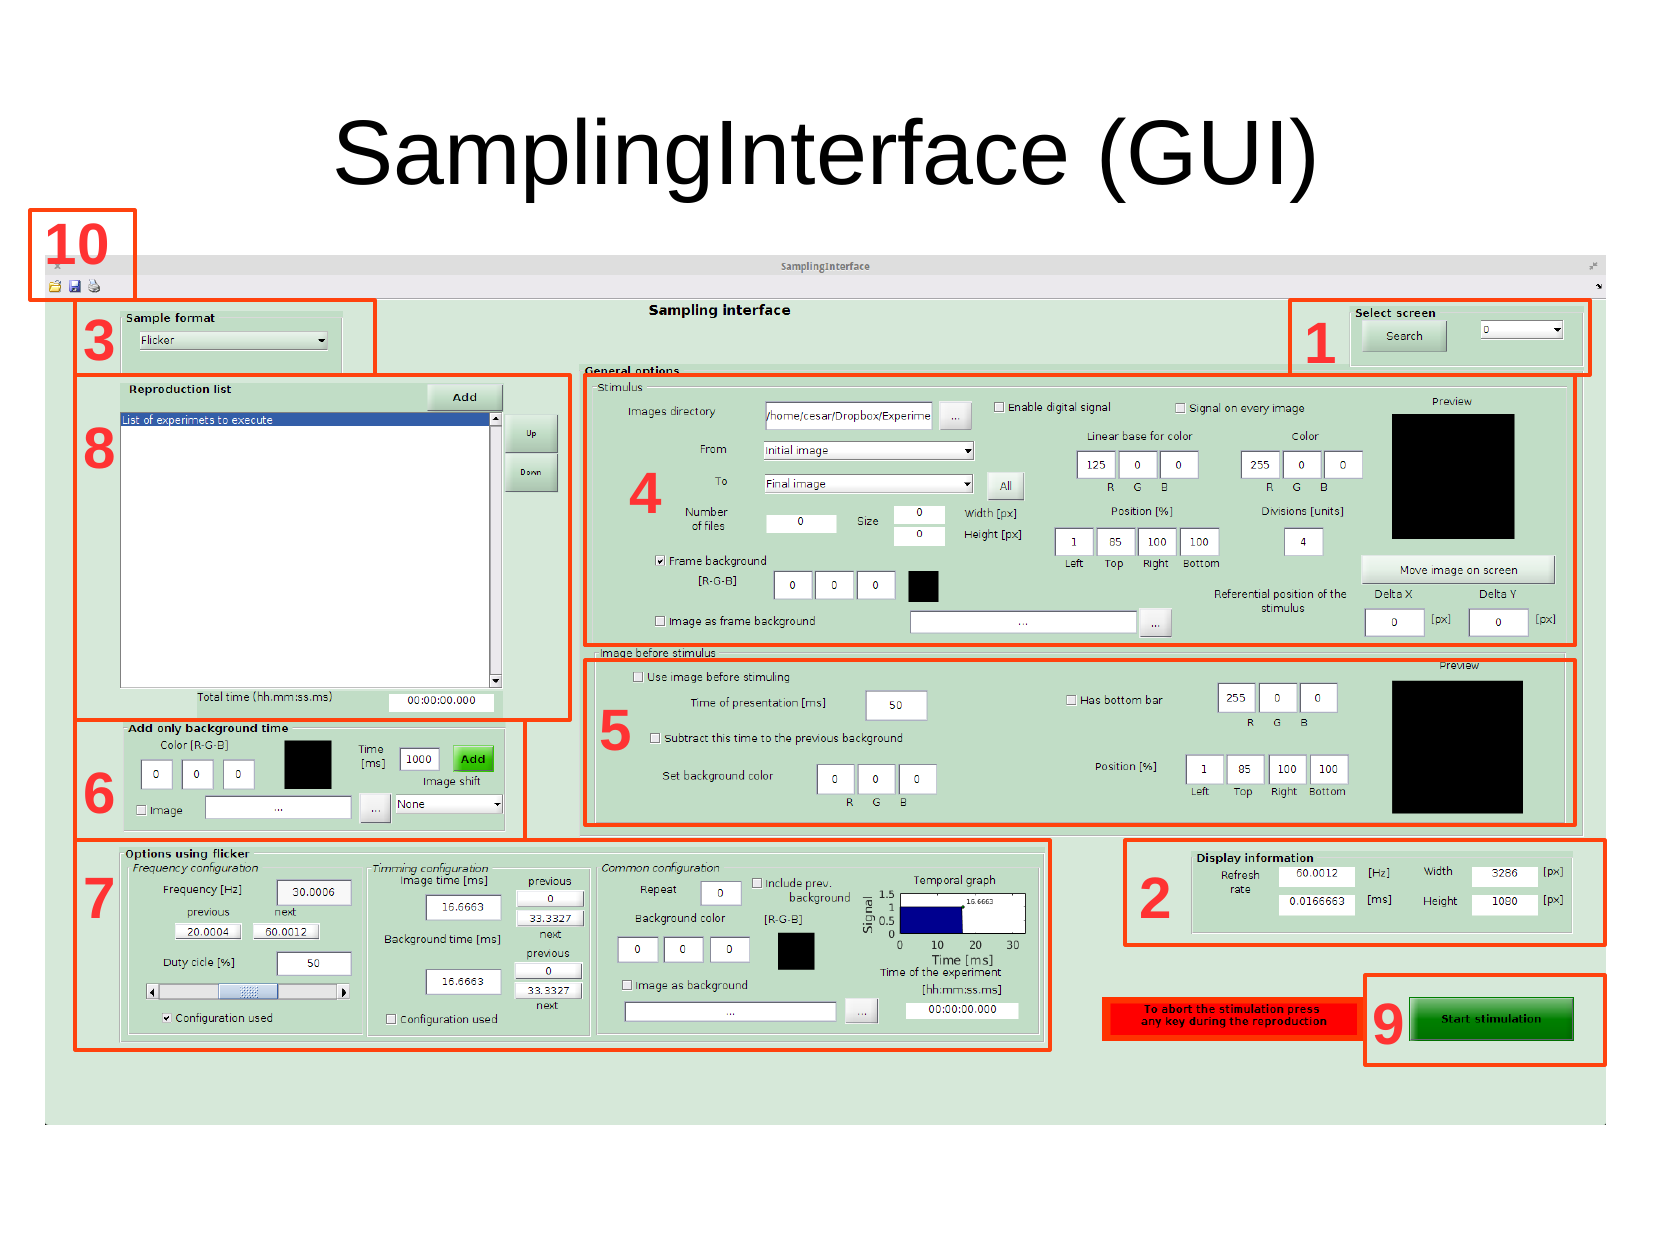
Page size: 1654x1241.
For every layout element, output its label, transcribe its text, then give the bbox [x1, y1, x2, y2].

text_box 5 [587, 690, 646, 771]
picture [130, 302, 373, 373]
text_box 6 [77, 753, 130, 834]
picture [45, 286, 133, 298]
title SamplingInterface (GUI) [82, 49, 1571, 254]
picture [45, 254, 1606, 1126]
text_box 9 [1357, 984, 1363, 1066]
picture [1127, 842, 1603, 943]
text_box 7 [77, 858, 130, 939]
picture [77, 722, 523, 838]
text_box 3 [77, 377, 130, 381]
text_box 4 [615, 453, 676, 534]
text_box 3 [69, 302, 73, 381]
picture [77, 842, 1048, 1048]
text_box 9 [1367, 984, 1418, 1063]
text_box 6 [69, 753, 73, 834]
text_box 2 [1127, 858, 1186, 939]
text_box 7 [69, 858, 73, 939]
text_box 10 [30, 204, 136, 286]
text_box 3 [77, 302, 130, 373]
picture [77, 377, 568, 718]
text_box 1 [1292, 303, 1351, 373]
picture [1367, 977, 1603, 1063]
text_box 8 [69, 408, 130, 489]
text_box 1 [1290, 377, 1351, 384]
